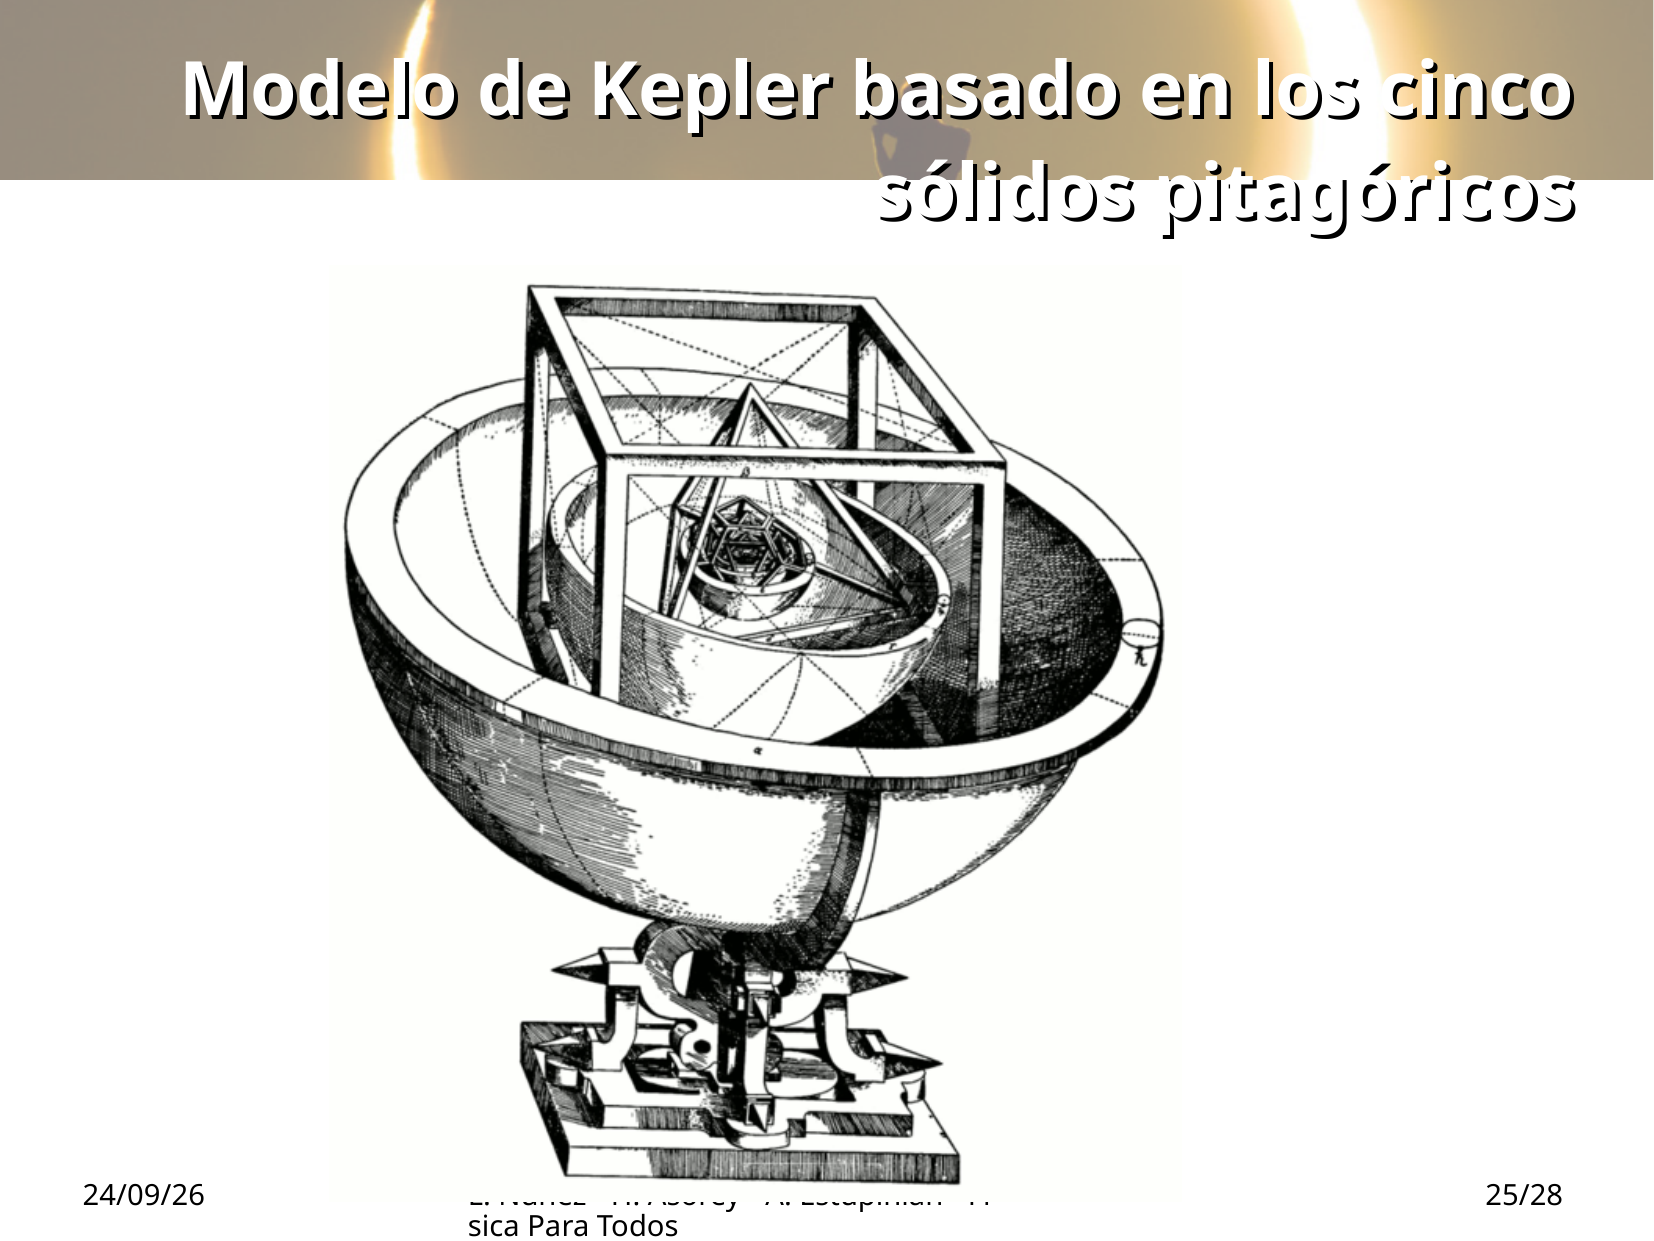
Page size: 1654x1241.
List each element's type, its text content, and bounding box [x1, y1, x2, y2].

title Modelo de Kepler basado en los cinco sólidos pitagóricos [86, 49, 1576, 226]
picture [329, 265, 1182, 1202]
picture [0, 0, 1654, 180]
